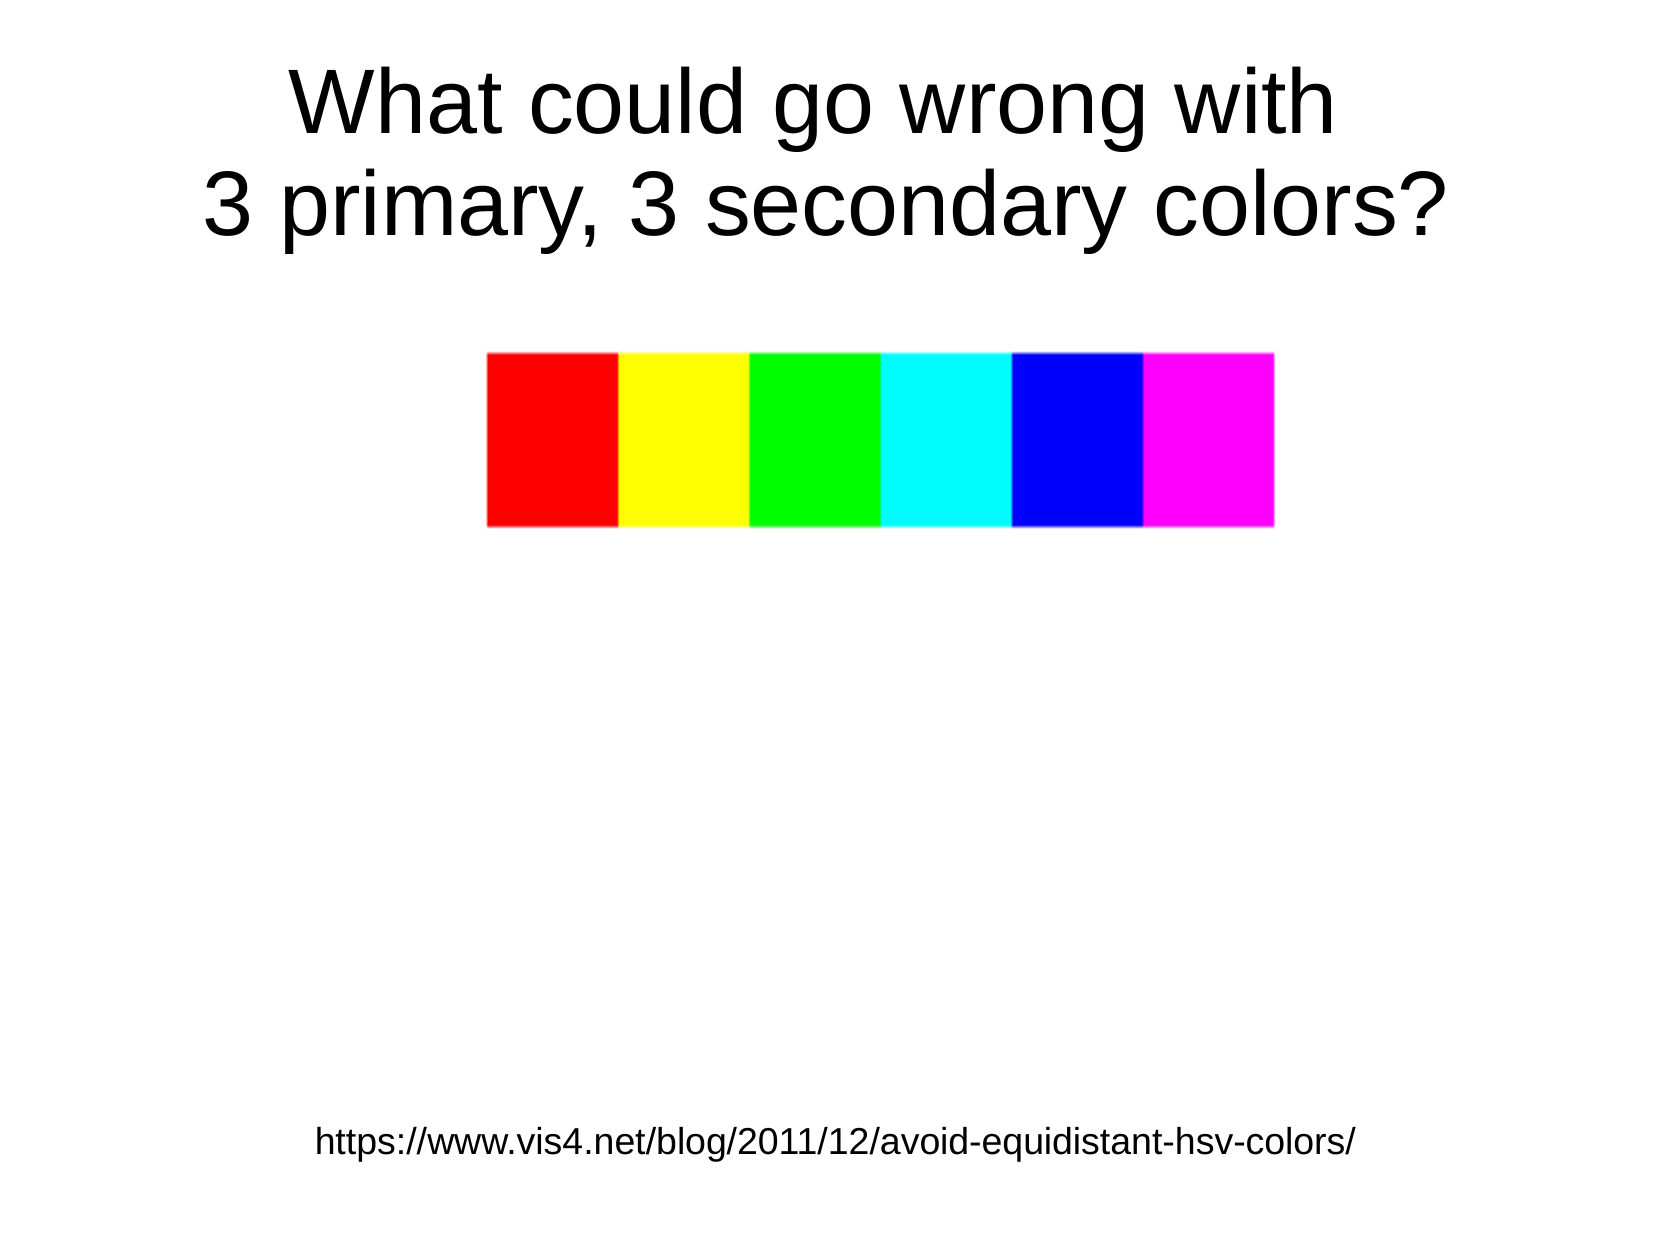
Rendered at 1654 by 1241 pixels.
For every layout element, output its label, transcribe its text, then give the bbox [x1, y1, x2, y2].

title What could go wrong with 3 primary, 3 secondary colors? [82, 49, 1571, 257]
picture [480, 343, 1283, 541]
text_box https://www.vis4.net/blog/2011/12/avoid-equidistant-hsv-colors/ [300, 1113, 1379, 1171]
